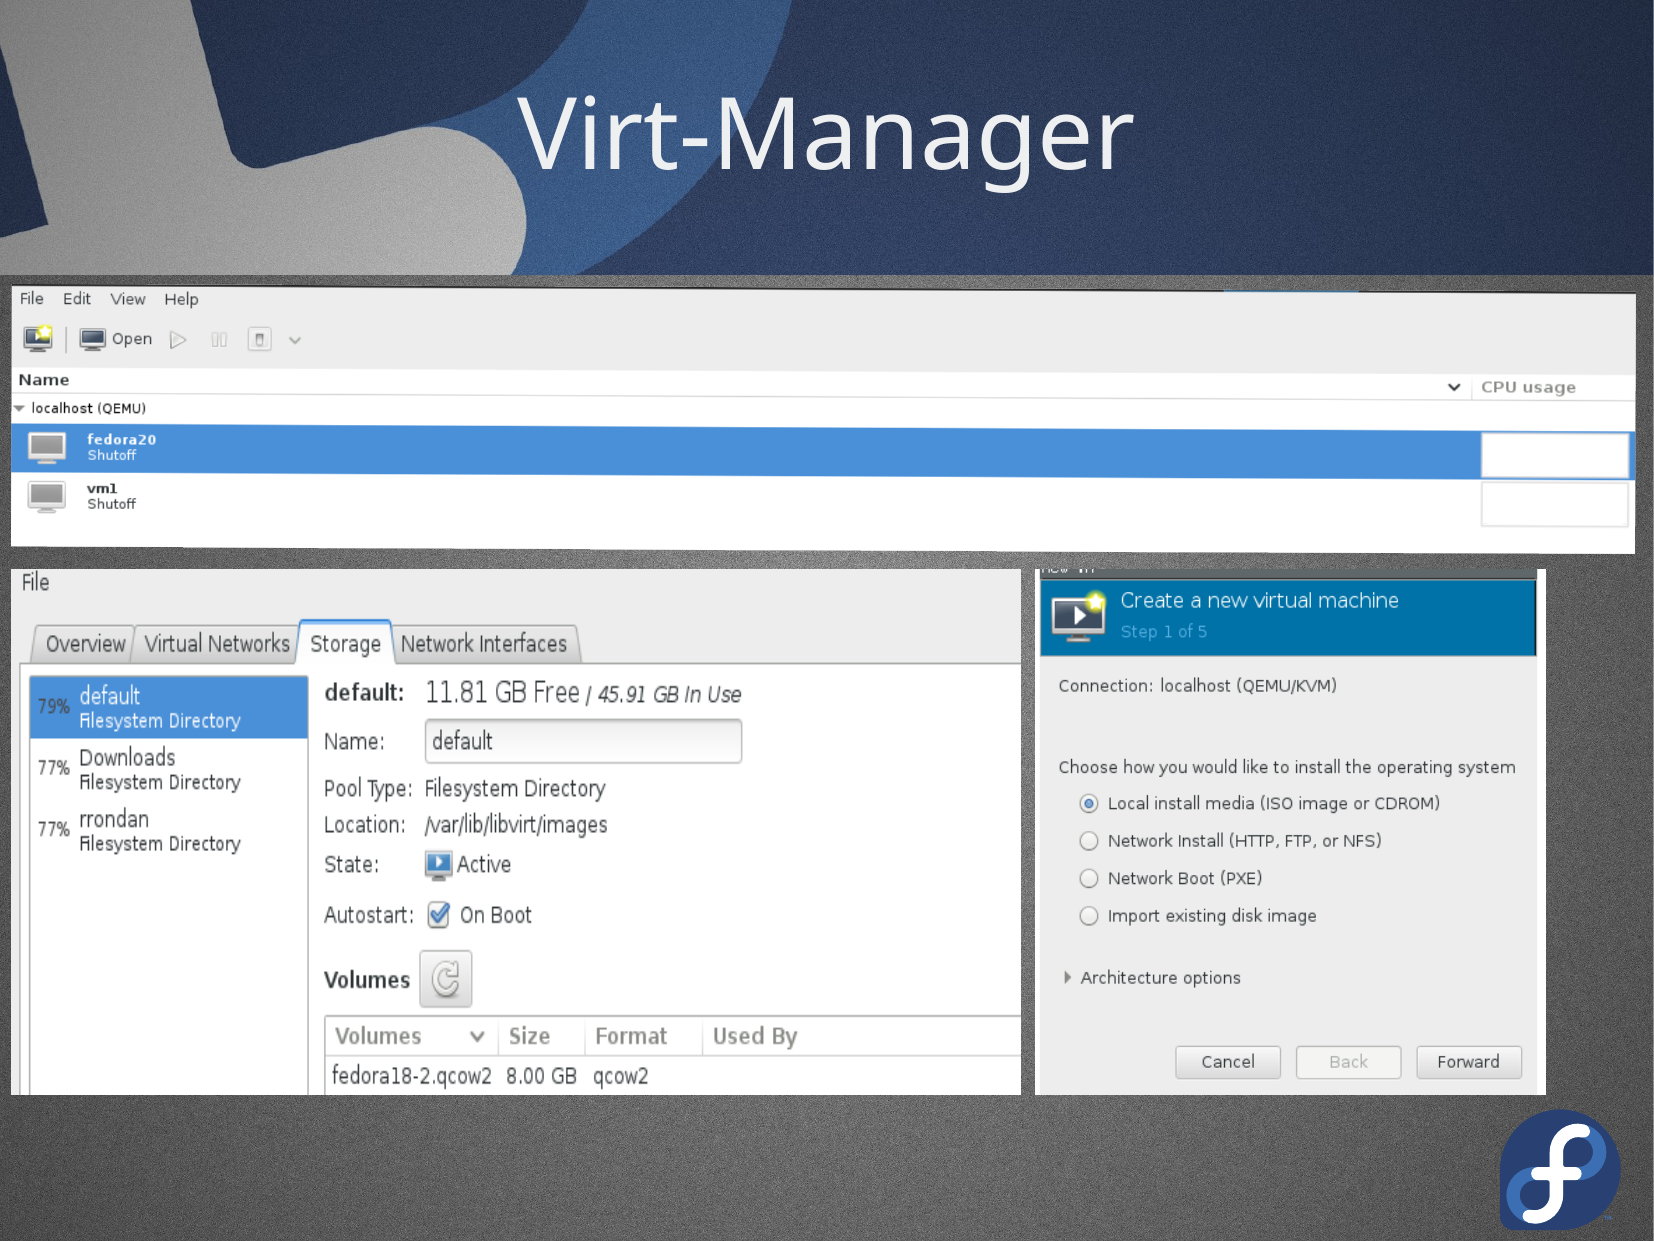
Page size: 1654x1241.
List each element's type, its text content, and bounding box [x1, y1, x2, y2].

text_box Virt-Manager [88, 29, 1565, 237]
picture [0, 0, 1654, 1241]
